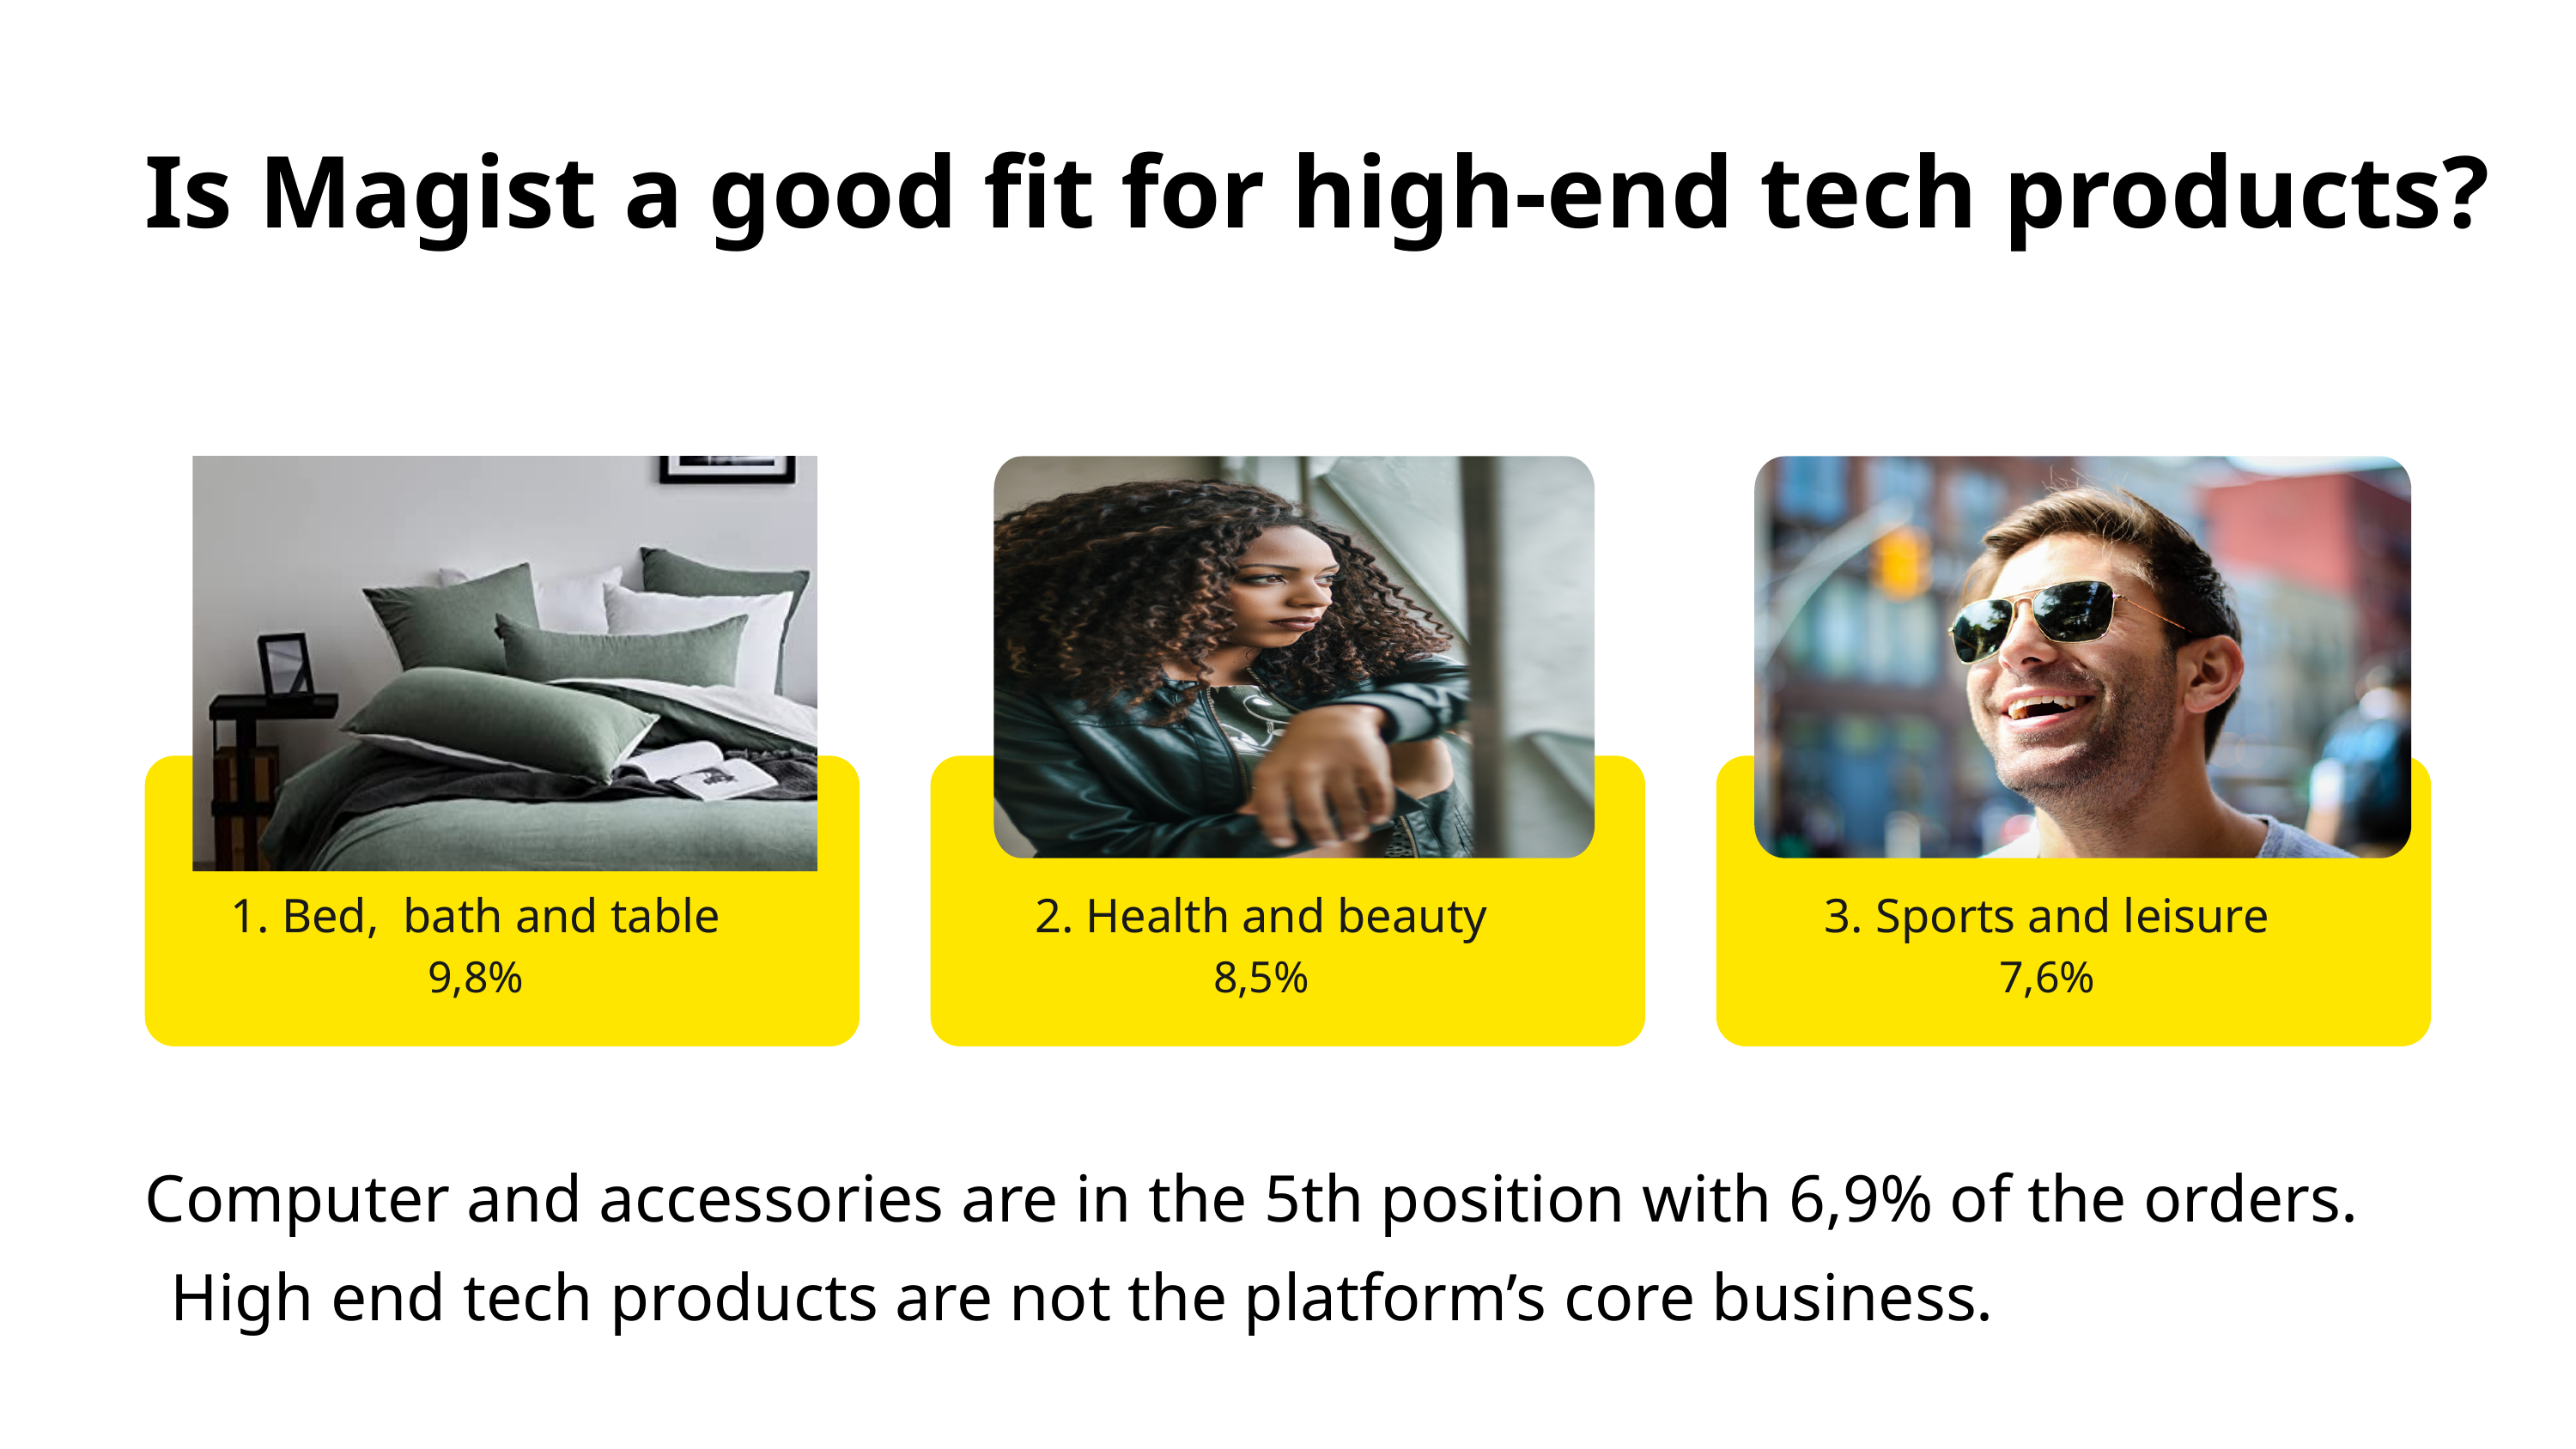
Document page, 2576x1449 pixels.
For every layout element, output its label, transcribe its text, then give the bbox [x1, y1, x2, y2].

text_box High end tech products are not the platform’s core business. [82, 1256, 2082, 1334]
text_box [930, 456, 1646, 1046]
text_box Is Magist a good fit for high-end tech products? [144, 128, 2555, 248]
text_box 1. Bed, bath and table [190, 886, 762, 941]
text_box 3. Sports and leisure [1761, 886, 2334, 941]
picture [192, 456, 819, 871]
text_box 9,8% [190, 941, 762, 1002]
text_box 8,5% [975, 941, 1548, 1002]
text_box [1716, 456, 2432, 1046]
text_box 2. Health and beauty [975, 886, 1548, 941]
text_box Computer and accessories are in the 5th position with 6,9% of the orders. [144, 1157, 2555, 1235]
text_box [144, 755, 860, 1046]
text_box 7,6% [1761, 941, 2334, 1002]
